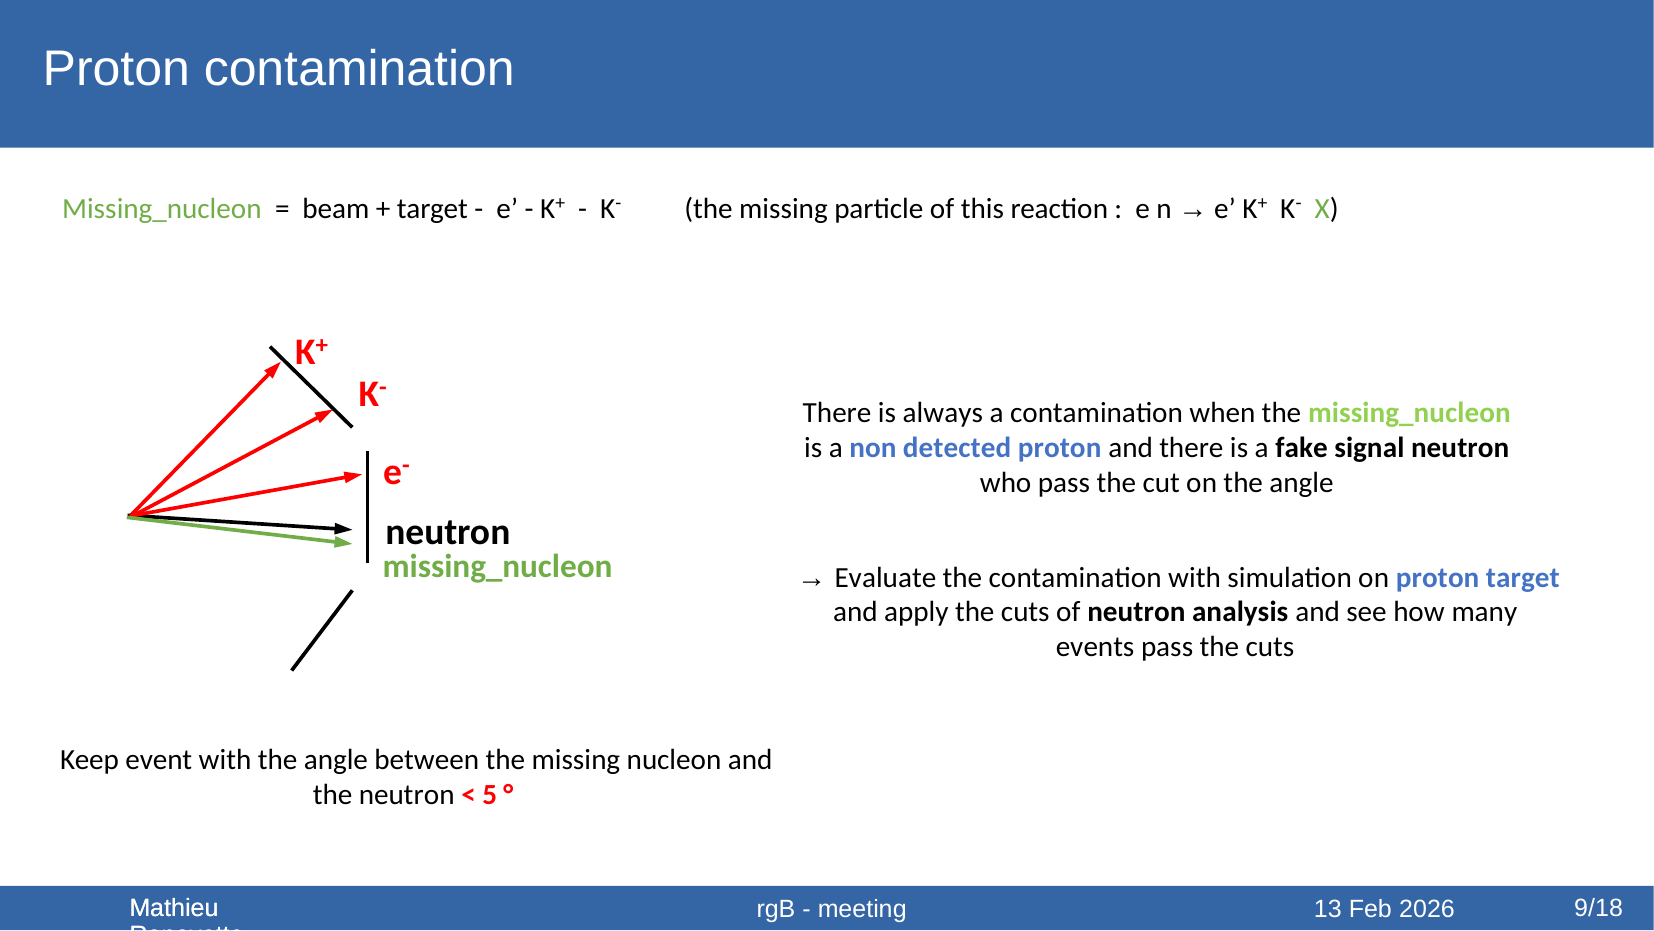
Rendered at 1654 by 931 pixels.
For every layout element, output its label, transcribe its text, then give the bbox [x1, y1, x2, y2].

text_box e- [368, 439, 466, 500]
text_box Proton contamination [27, 32, 1616, 106]
text_box 13 Feb 2026 [1299, 887, 1536, 931]
text_box missing_nucleon [367, 537, 735, 593]
text_box K- [343, 361, 441, 422]
text_box rgB - meeting [734, 887, 953, 931]
text_box Missing_nucleon = beam + target - e’ - K+ - K- (the missing particle of this reaction : e n → e’ K+ K- X) [47, 181, 1436, 233]
text_box [0, 0, 1654, 148]
text_box → Evaluate the contamination with simulation on proton target and apply the cuts of neutron analysis and see how many events pass the cuts [778, 550, 1579, 672]
text_box Mathieu Ronayette [114, 885, 355, 929]
text_box K+ [280, 319, 378, 381]
text_box There is always a contamination when the missing_nucleon is a non detected proton and there is a fake signal neutron who pass the cut on the angle [778, 385, 1536, 508]
text_box 9/18 [1559, 885, 1654, 930]
text_box [0, 885, 131, 931]
text_box Keep event with the angle between the missing nucleon and the neutron < 5 ° [37, 732, 796, 819]
text_box [226, 885, 1654, 931]
text_box neutron [370, 499, 596, 537]
